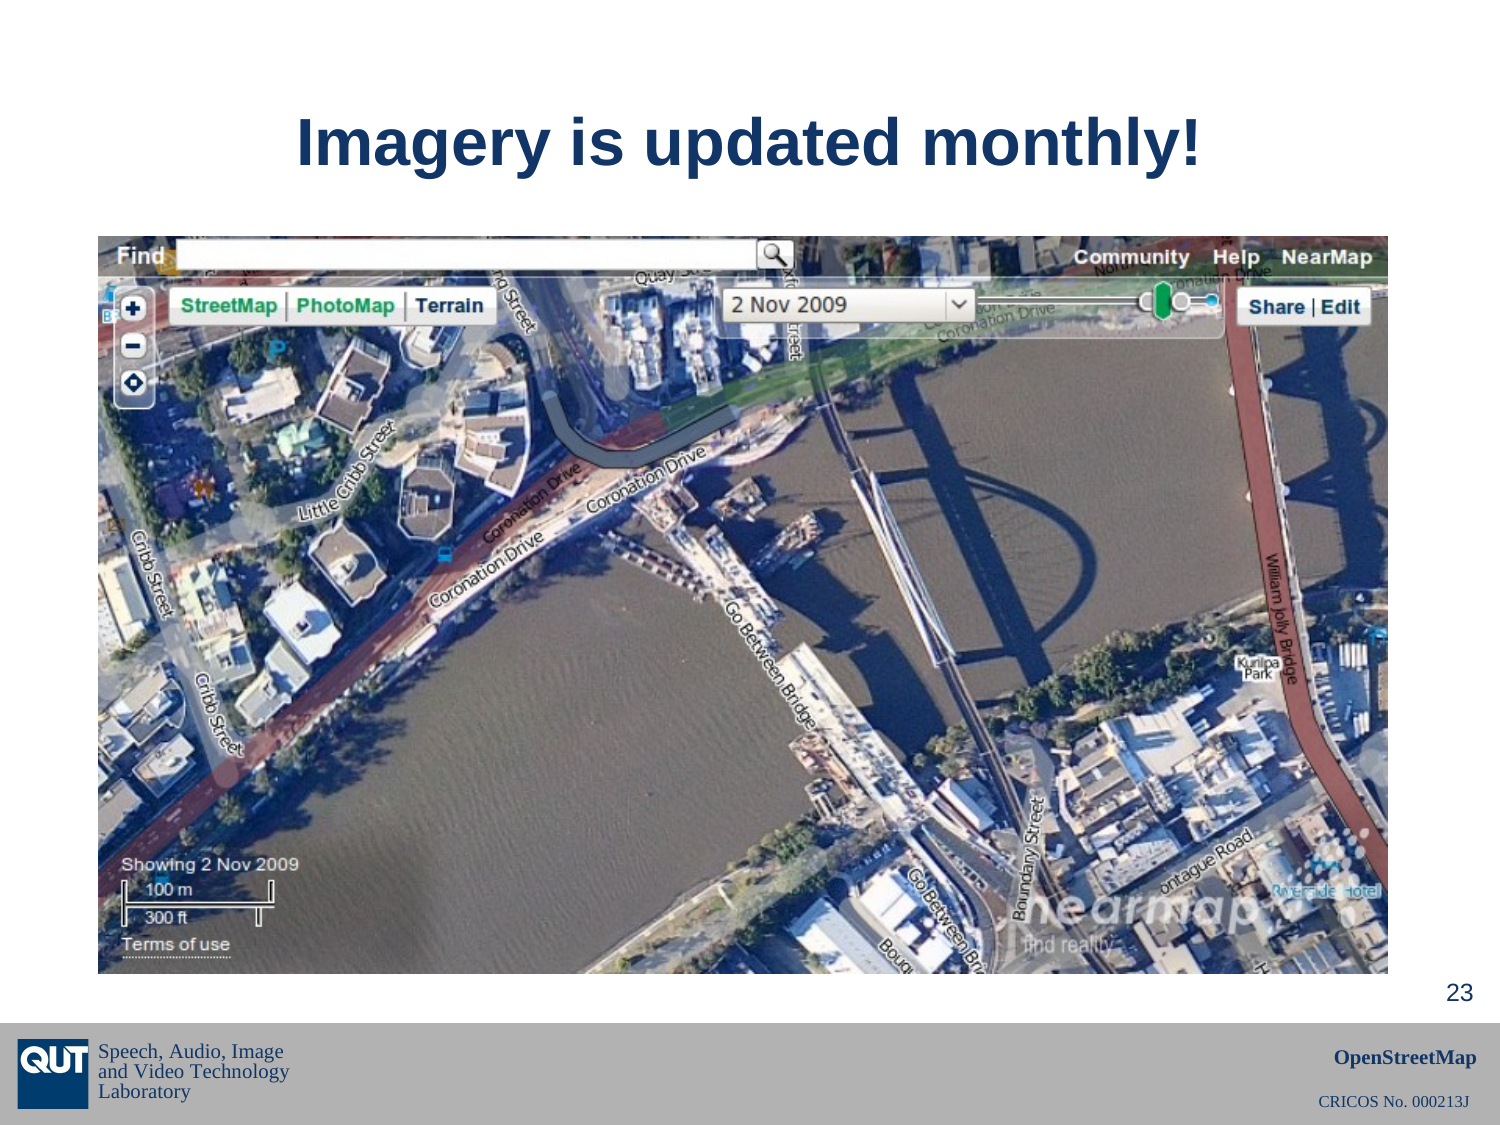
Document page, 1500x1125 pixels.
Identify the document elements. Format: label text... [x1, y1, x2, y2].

picture [17, 1039, 89, 1109]
picture [98, 236, 1388, 974]
title Imagery is updated monthly! [74, 44, 1425, 233]
